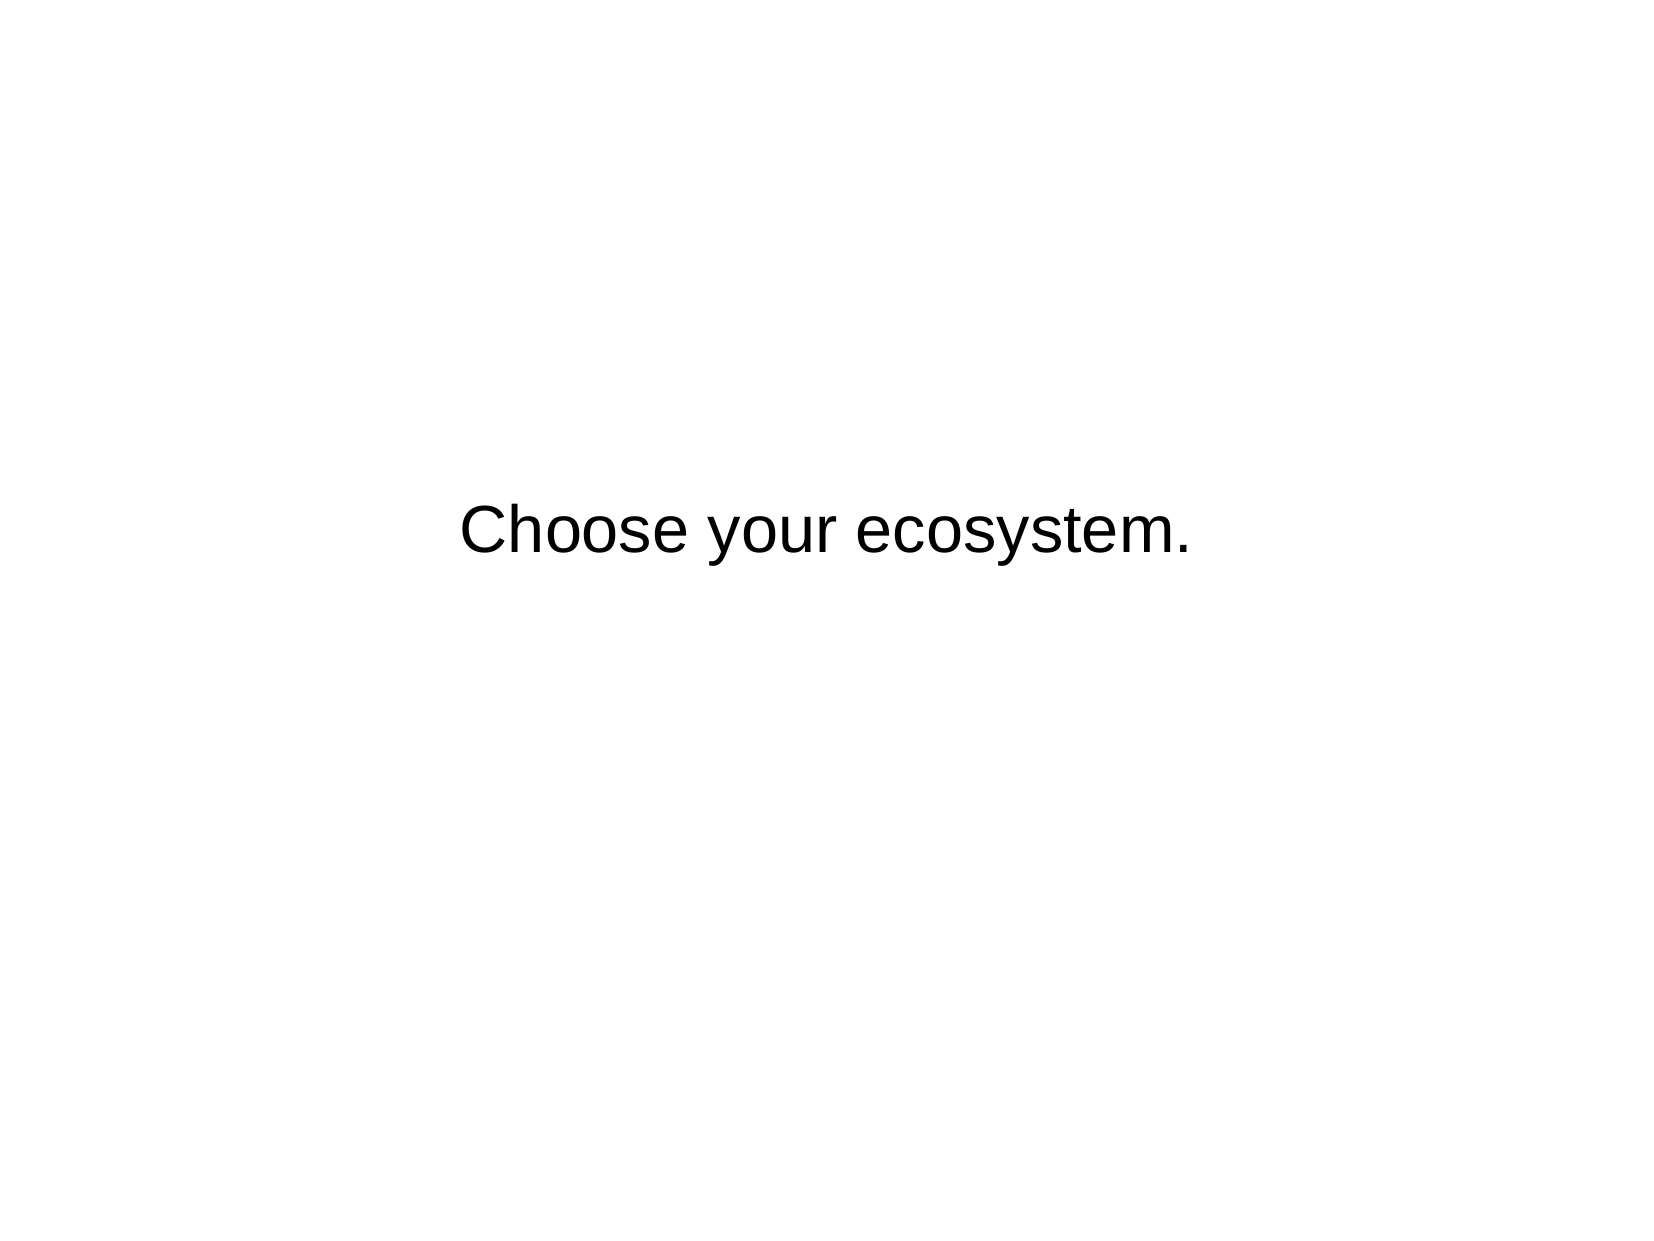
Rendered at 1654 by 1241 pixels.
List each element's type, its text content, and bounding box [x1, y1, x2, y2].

subtitle Choose your ecosystem. [82, 49, 1571, 1010]
